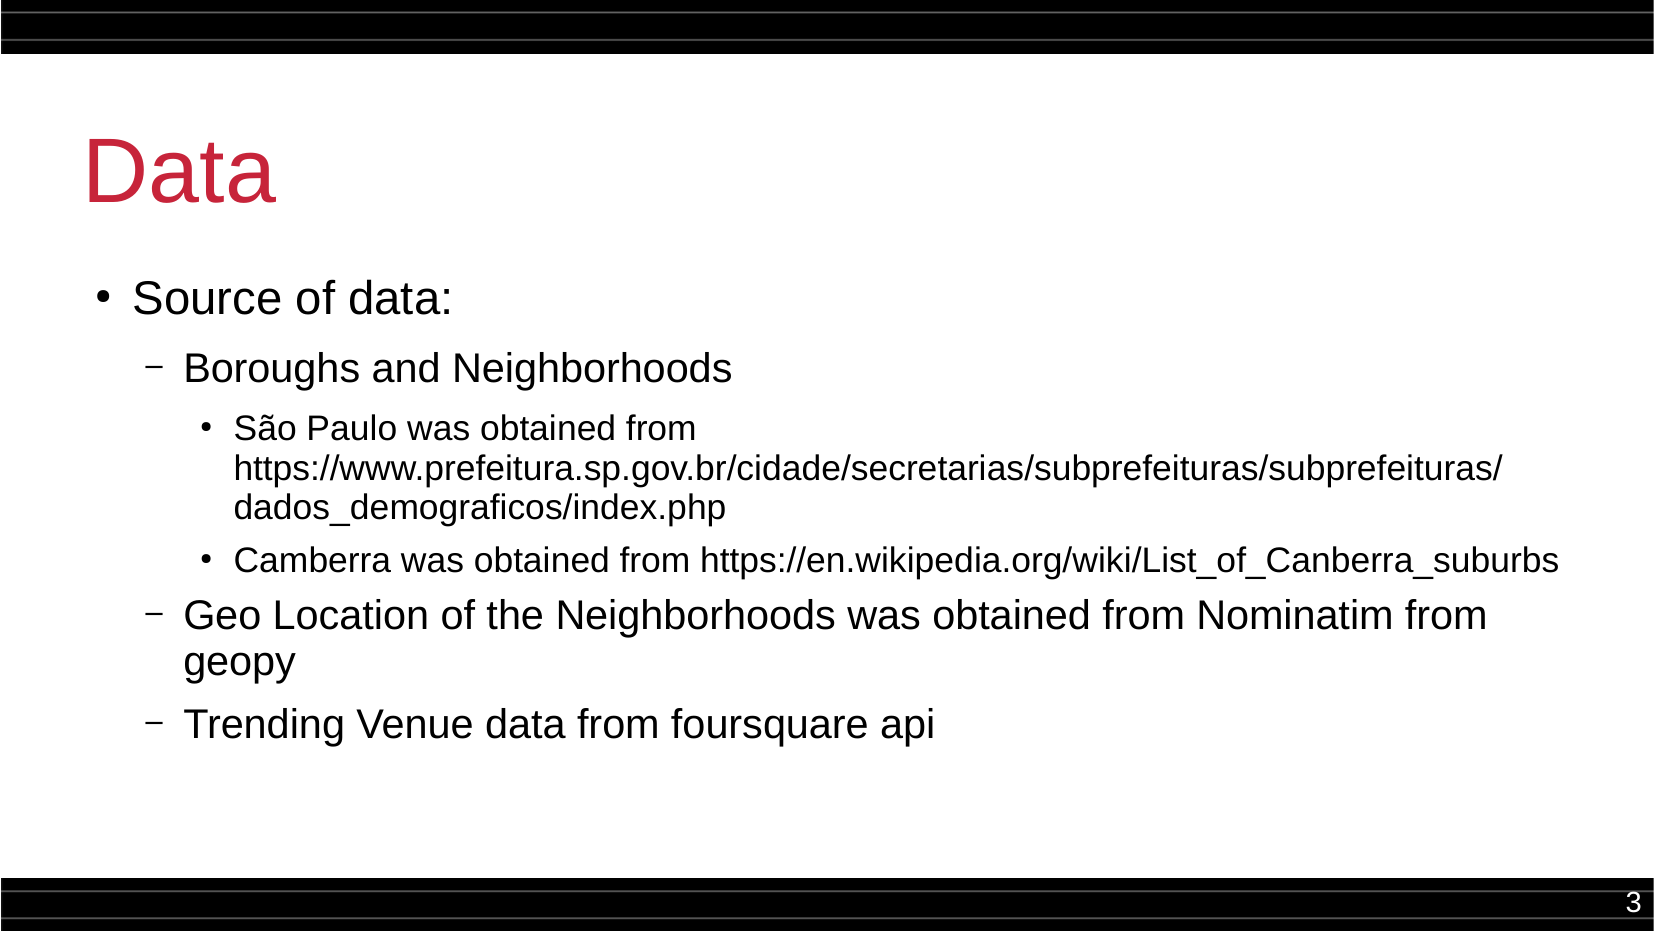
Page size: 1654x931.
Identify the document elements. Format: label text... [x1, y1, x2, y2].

title Data [82, 92, 1571, 249]
picture [1, 878, 1654, 931]
picture [1, 0, 1654, 54]
list Source of data: Boroughs and Neighborhoods São Paulo was obtained from https://www.prefeitura.sp.gov.br/cidade/secretarias/subprefeituras/subprefeituras/dados_demograficos/index.php Camberra was obtained from https://en.wikipedia.org/wiki/List_of_Canberra_suburbs Geo Location of the Neighborhoods was obtained from Nominatim from geopy Trending Venue data from foursquare api [82, 271, 1571, 758]
